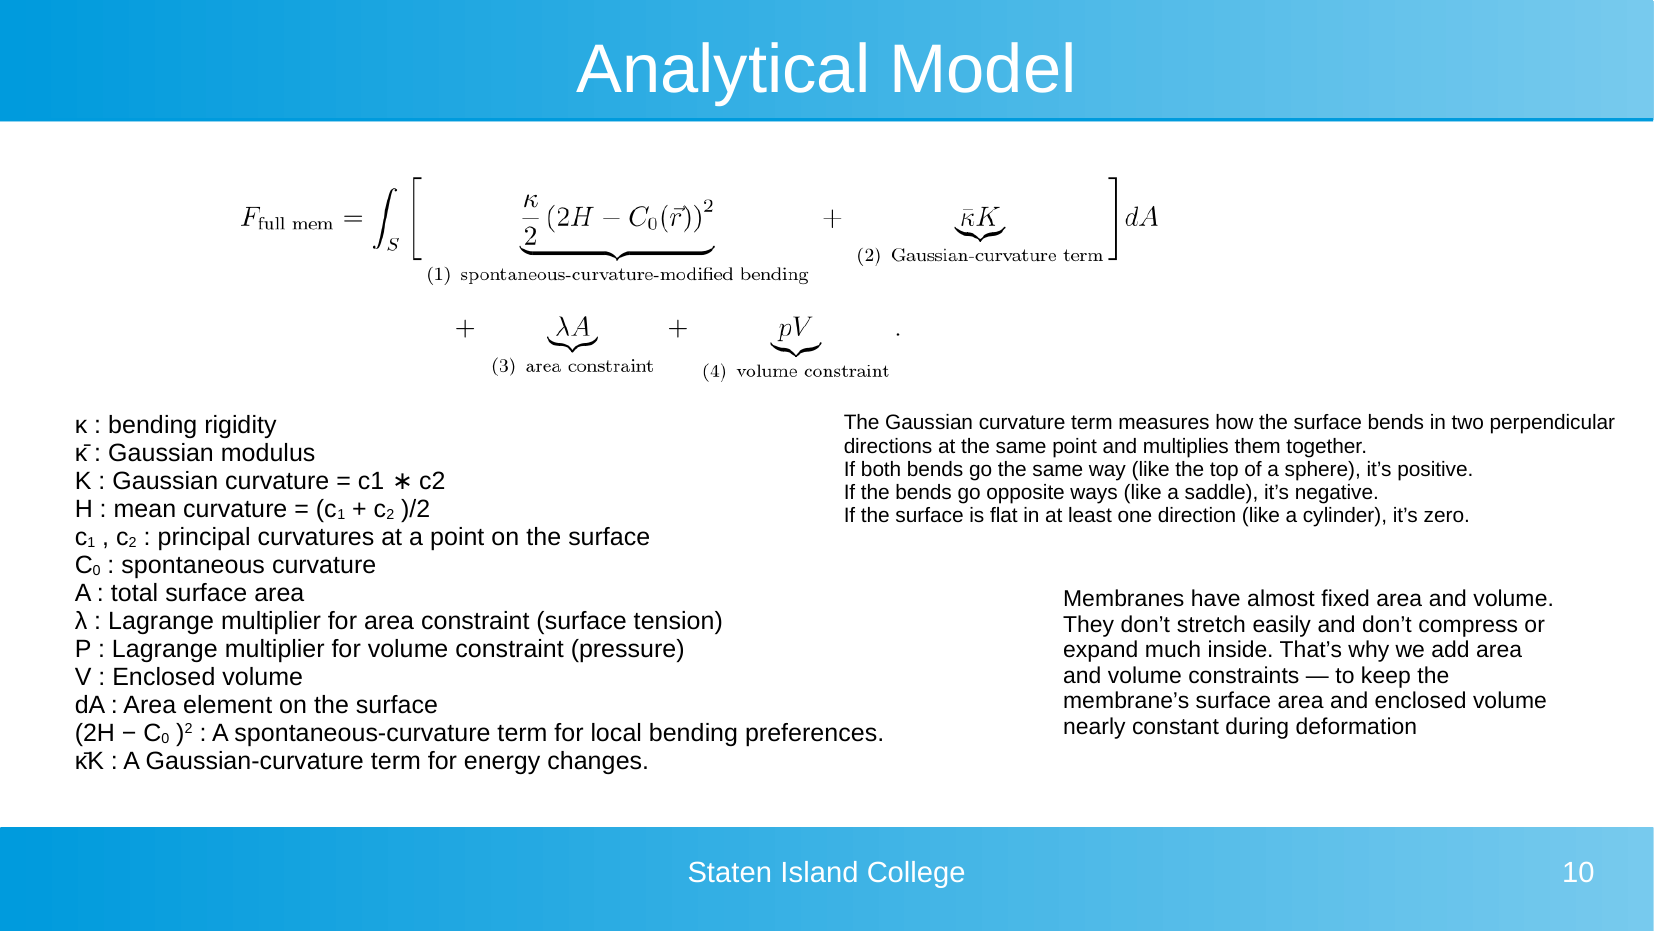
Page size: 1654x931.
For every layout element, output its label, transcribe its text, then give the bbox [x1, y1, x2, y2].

text_box Membranes have almost fixed area and volume. They don’t stretch easily and don’t compress or expand much inside. That’s why we add area and volume constraints — to keep the membrane’s surface area and enclosed volume nearly constant during deformation [1048, 578, 1577, 752]
text_box The Gaussian curvature term measures how the surface bends in two perpendicular directions at the same point and multiplies them together. If both bends go the same way (like the top of a sphere), it’s positive. If the bends go opposite ways (like a saddle), it’s negative. If the surface is flat in at least one direction (like a cylinder), it’s zero. [828, 403, 1633, 535]
title Analytical Model [59, 29, 1595, 108]
text_box κ : bending rigidity κ̄ : Gaussian modulus K : Gaussian curvature = c1 ∗ c2 H : mean curvature = (c1 + c2 )/2 c1 , c2 : principal curvatures at a point on the surface C0 : spontaneous curvature A : total surface area λ : Lagrange multiplier for area constraint (surface tension) P : Lagrange multiplier for volume constraint (pressure) V : Enclosed volume dA : Area element on the surface (2H − C0 )2 : A spontaneous-curvature term for local bending preferences. κ̄K : A Gaussian-curvature term for energy changes. [59, 403, 924, 780]
picture [221, 167, 1176, 404]
